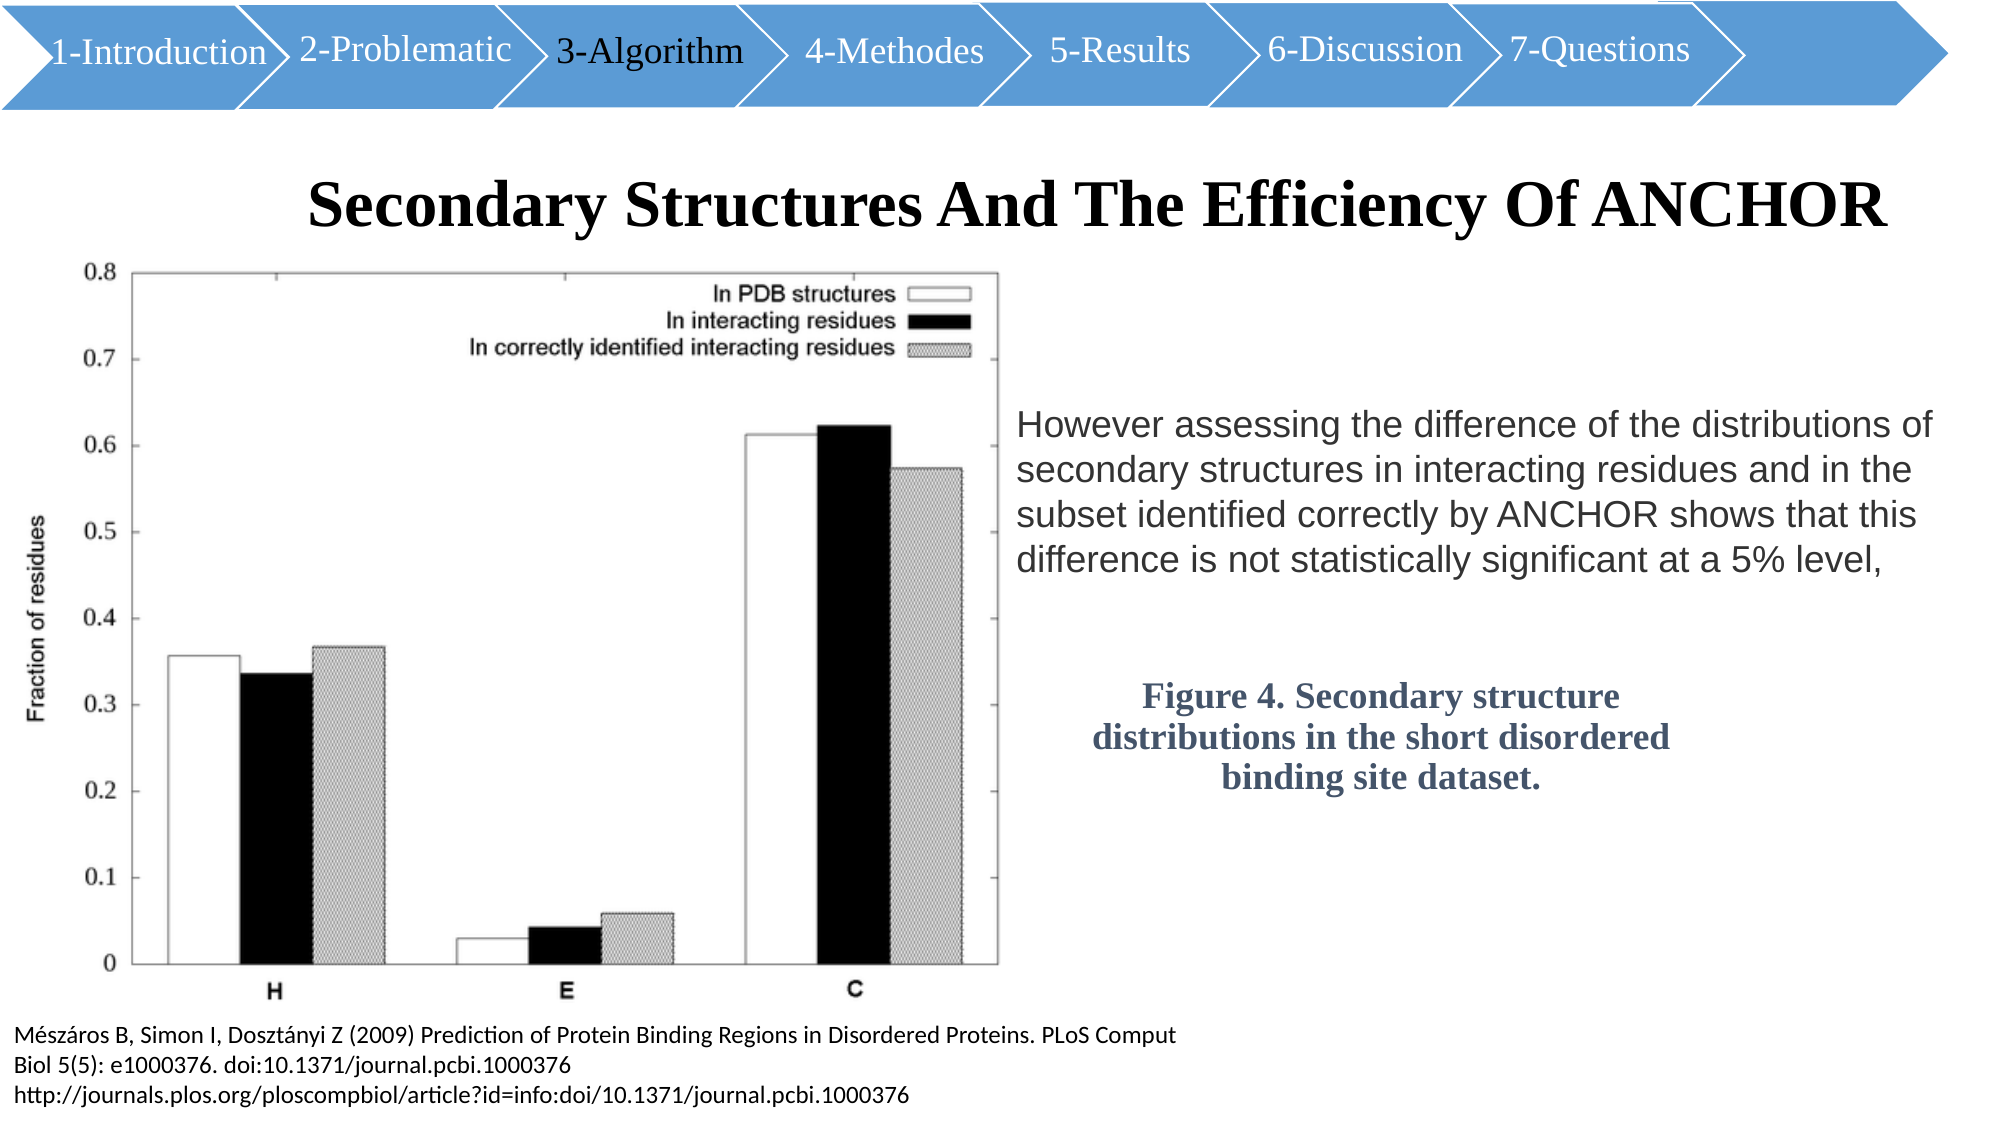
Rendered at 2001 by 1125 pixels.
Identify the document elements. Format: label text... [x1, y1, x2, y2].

text_box 4-Methodes [790, 18, 1002, 79]
text_box Secondary Structures And The Efficiency Of ANCHOR [293, 152, 1905, 248]
text_box 5-Results [1034, 17, 1208, 79]
text_box Figure 4. Secondary structure distributions in the short disordered binding site dataset. [1026, 668, 1737, 807]
text_box [0, 0, 1951, 111]
text_box 7-Questions [1494, 16, 1708, 77]
text_box However assessing the difference of the distributions of secondary structures in interacting residues and in the subset identified correctly by ANCHOR shows that this difference is not statistically significant at a 5% level, [1002, 393, 2000, 588]
text_box 6-Discussion [1252, 16, 1481, 77]
text_box 3-Algorithm [541, 18, 761, 79]
picture [24, 260, 1002, 1003]
text_box Mészáros B, Simon I, Dosztányi Z (2009) Prediction of Protein Binding Regions in Disordered Proteins. PLoS Comput Biol 5(5): e1000376. doi:10.1371/journal.pcbi.1000376 http://journals.plos.org/ploscompbiol/article?id=info:doi/10.1371/journal.pcbi.1000376 [0, 1011, 1200, 1118]
text_box 2-Problematic [284, 16, 530, 78]
text_box 1-Introduction [35, 19, 285, 80]
